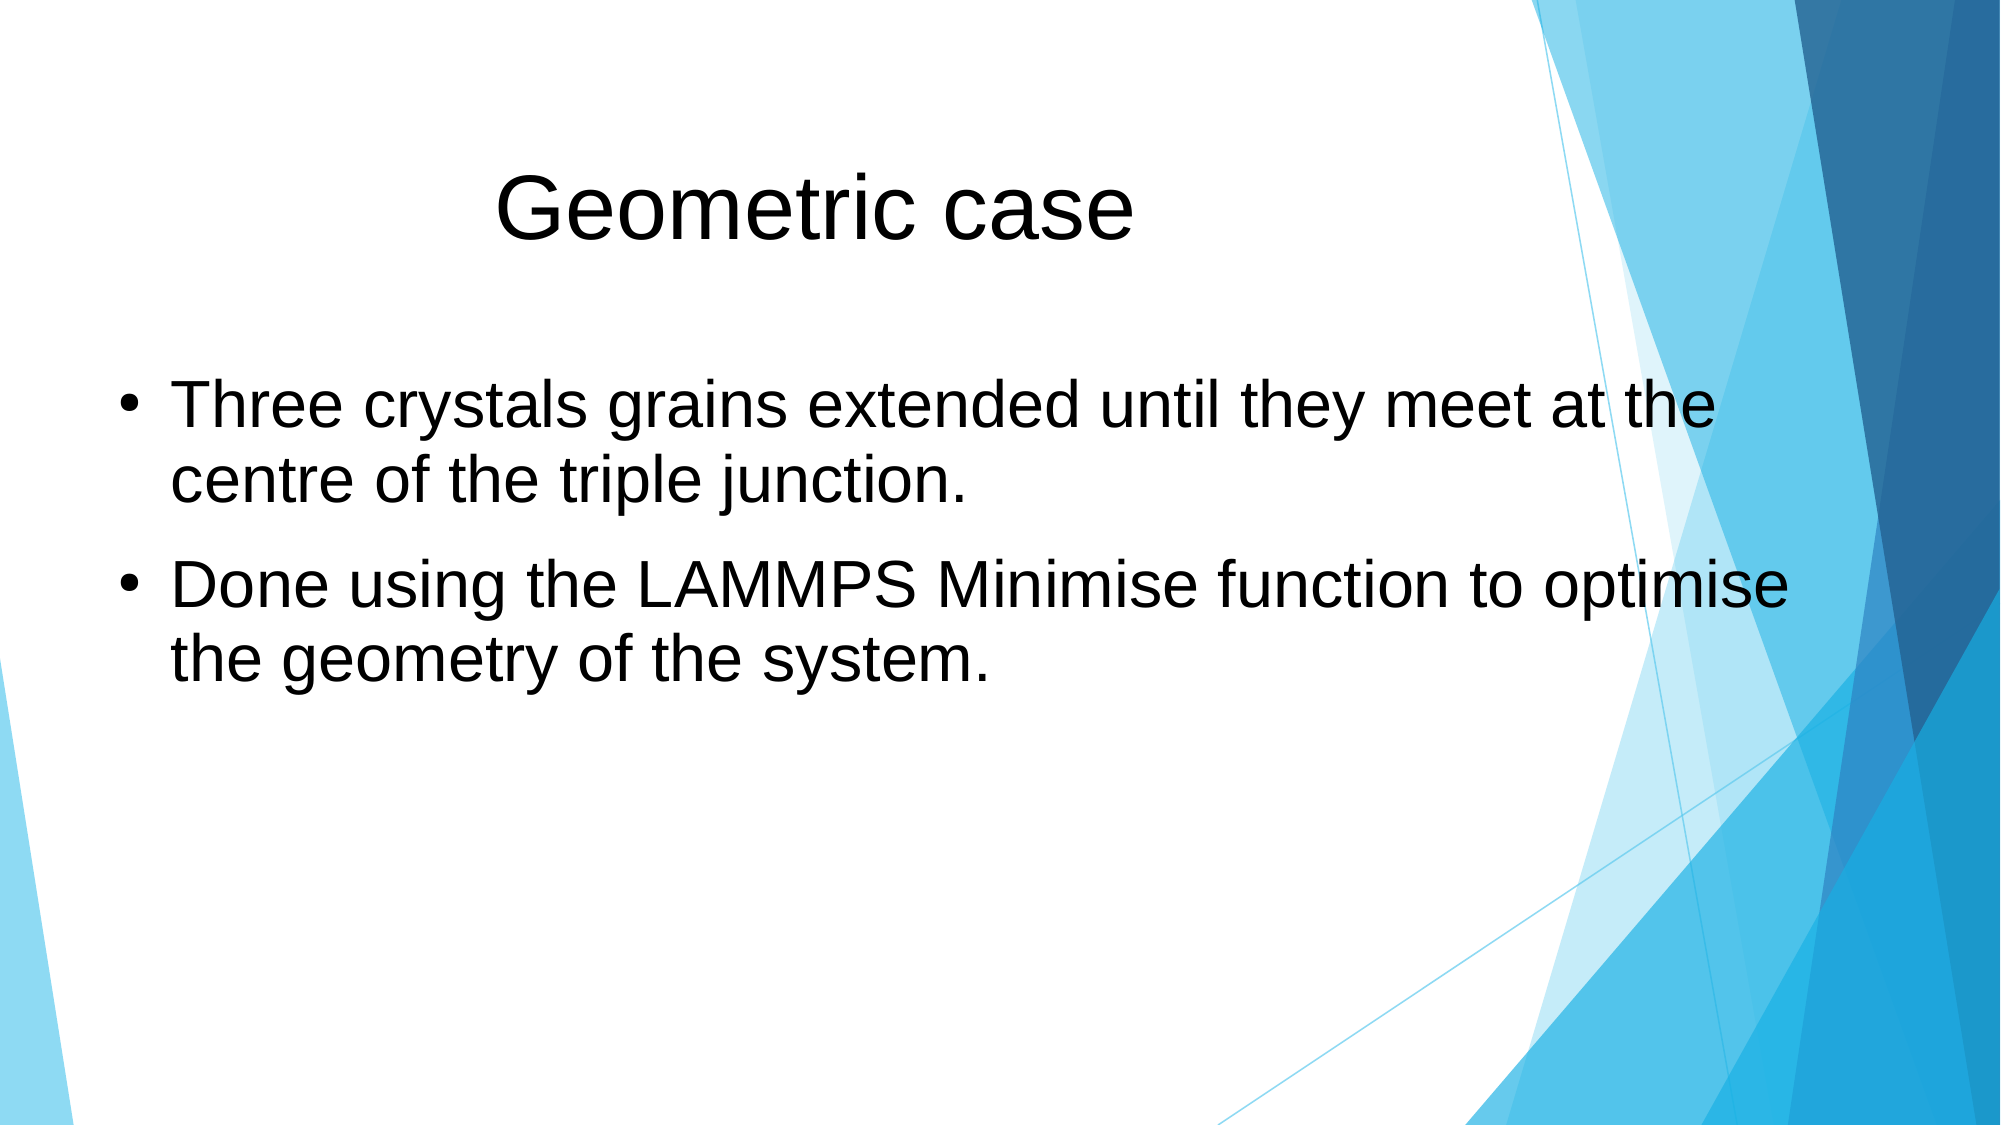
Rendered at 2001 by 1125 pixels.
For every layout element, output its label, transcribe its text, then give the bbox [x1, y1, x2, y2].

title Geometric case [111, 99, 1522, 263]
list Three crystals grains extended until they meet at the centre of the triple junction. Done using the LAMMPS Minimise function to optimise the geometry of the system. [99, 263, 1900, 916]
